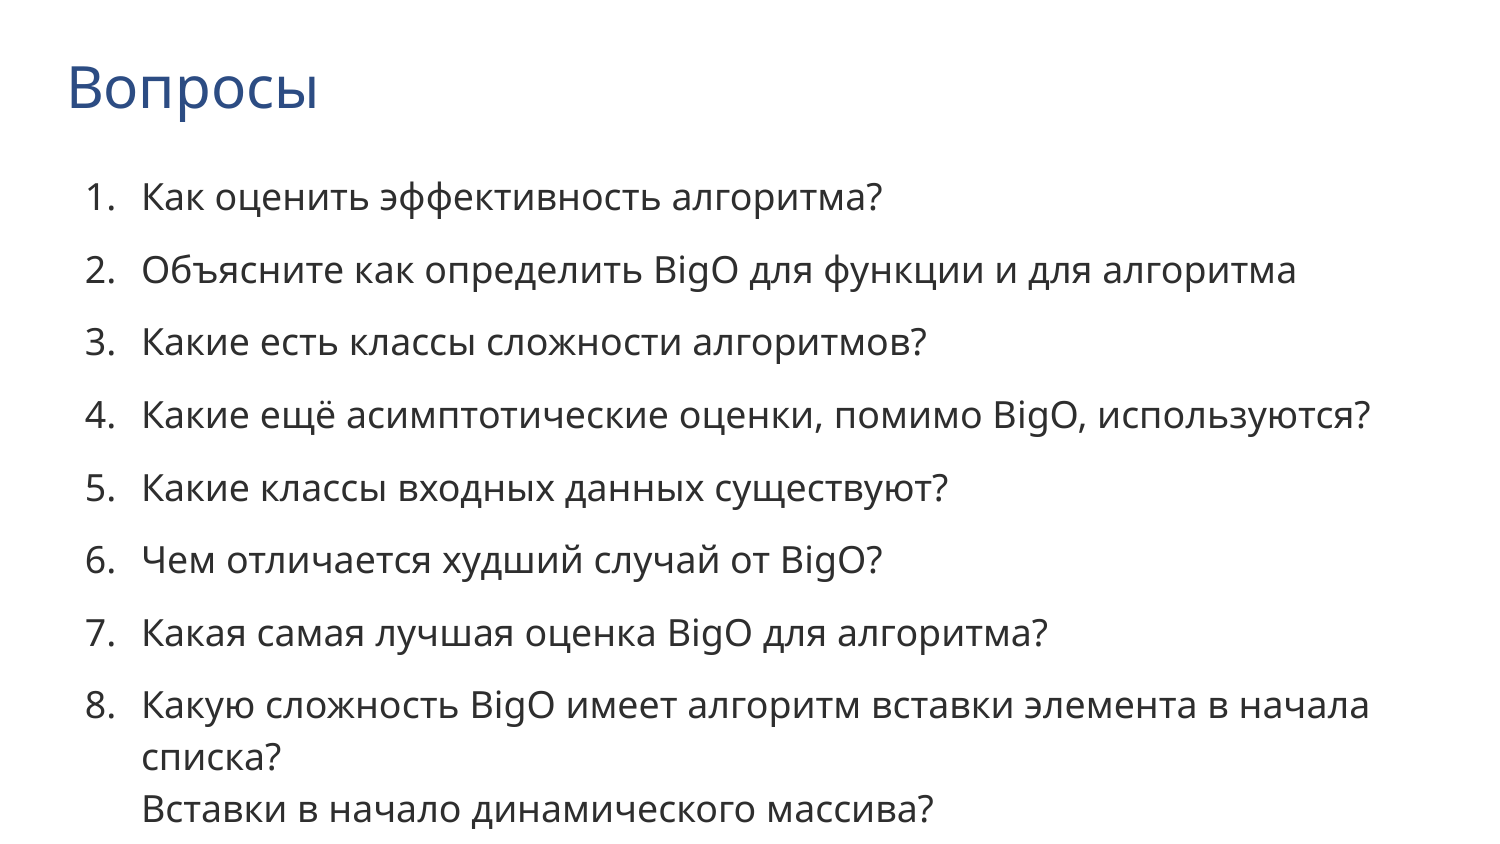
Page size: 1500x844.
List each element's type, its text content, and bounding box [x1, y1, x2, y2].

list Как оценить эффективность алгоритма? Объясните как определить BigO для функции и для алгоритма Какие есть классы сложности алгоритмов? Какие ещё асимптотические оценки, помимо BigO, используются? Какие классы входных данных существуют? Чем отличается худший случай от BigO? Какая самая лучшая оценка BigO для алгоритма? Какую сложность BigO имеет алгоритм вставки элемента в начала списка? Вставки в начало динамического массива? [51, 151, 1449, 821]
title Вопросы [51, 35, 1449, 130]
